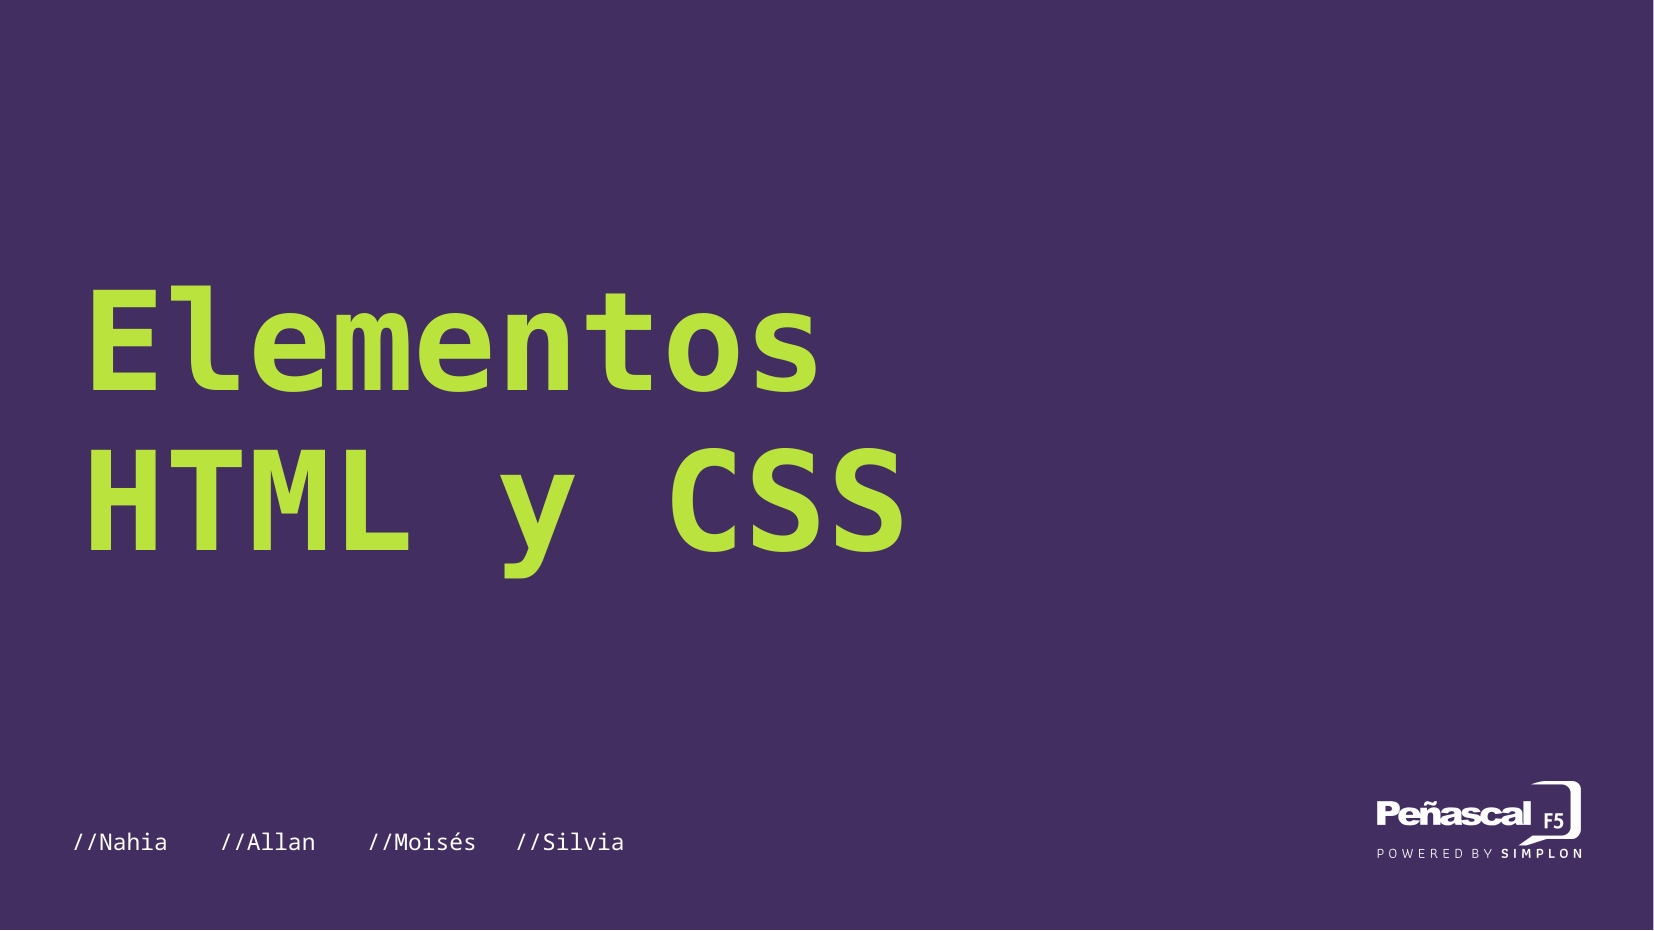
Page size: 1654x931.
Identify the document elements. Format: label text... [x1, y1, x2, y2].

title Elementos HTML y CSS [82, 262, 1571, 647]
picture [1375, 759, 1583, 880]
subtitle //Nahia //Allan //Moisés //Silvia [71, 826, 1004, 909]
